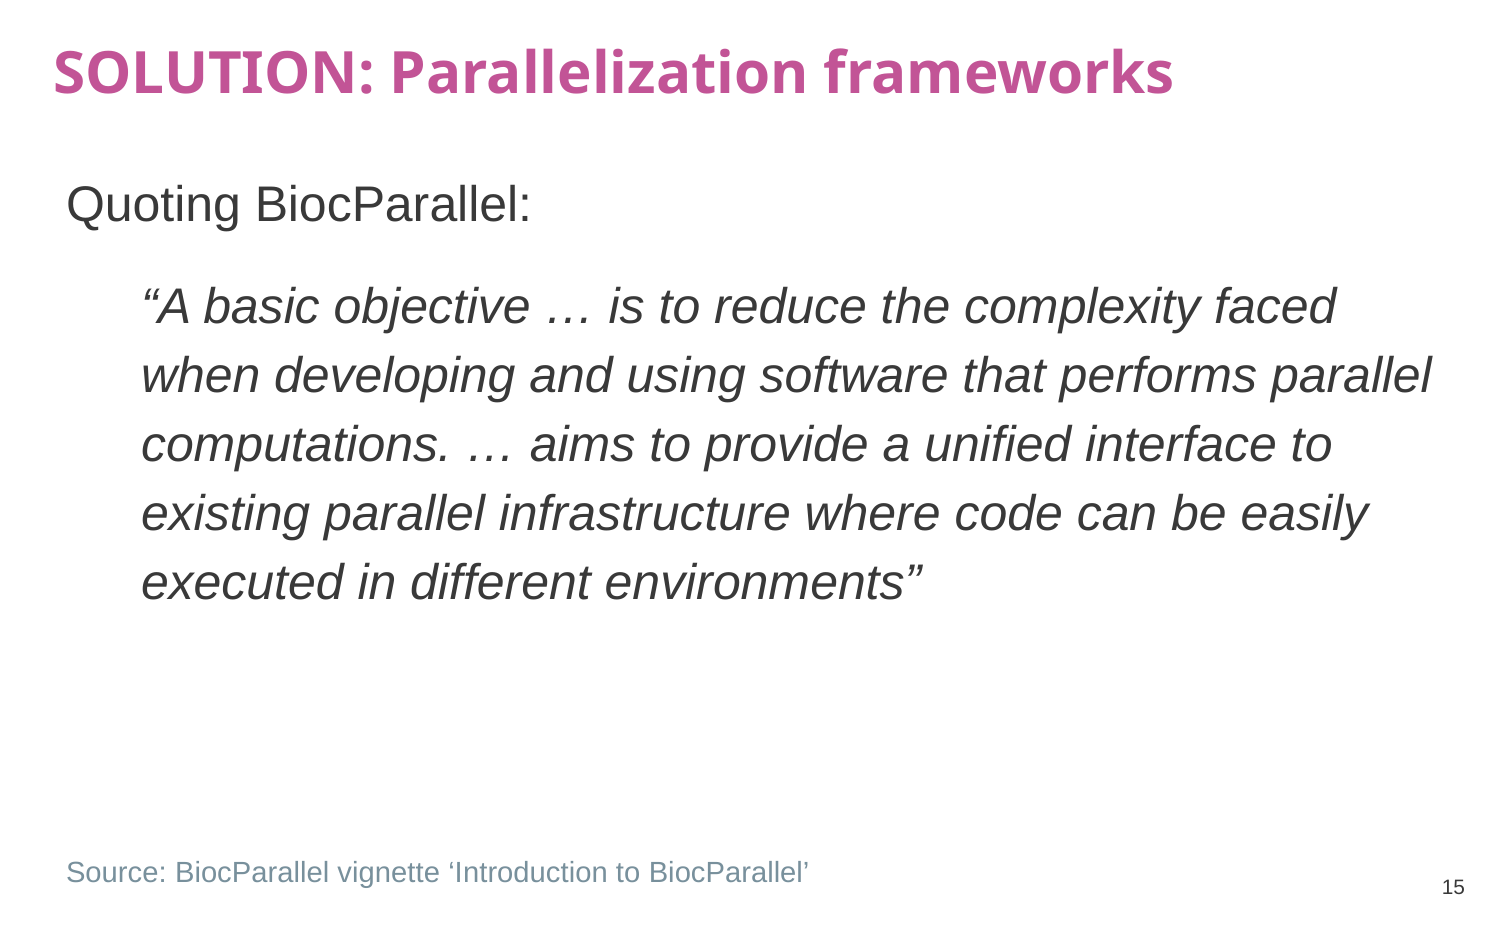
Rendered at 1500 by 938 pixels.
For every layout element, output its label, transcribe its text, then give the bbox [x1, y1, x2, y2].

title SOLUTION: Parallelization frameworks [38, 20, 1463, 136]
slide_number <number> [1389, 849, 1480, 922]
list Quoting BiocParallel: “A basic objective … is to reduce the complexity faced when developing and using software that performs parallel computations. … aims to provide a unified interface to existing parallel infrastructure where code can be easily executed in different environments” Source: BiocParallel vignette ‘Introduction to BiocParallel’ [51, 147, 1449, 890]
